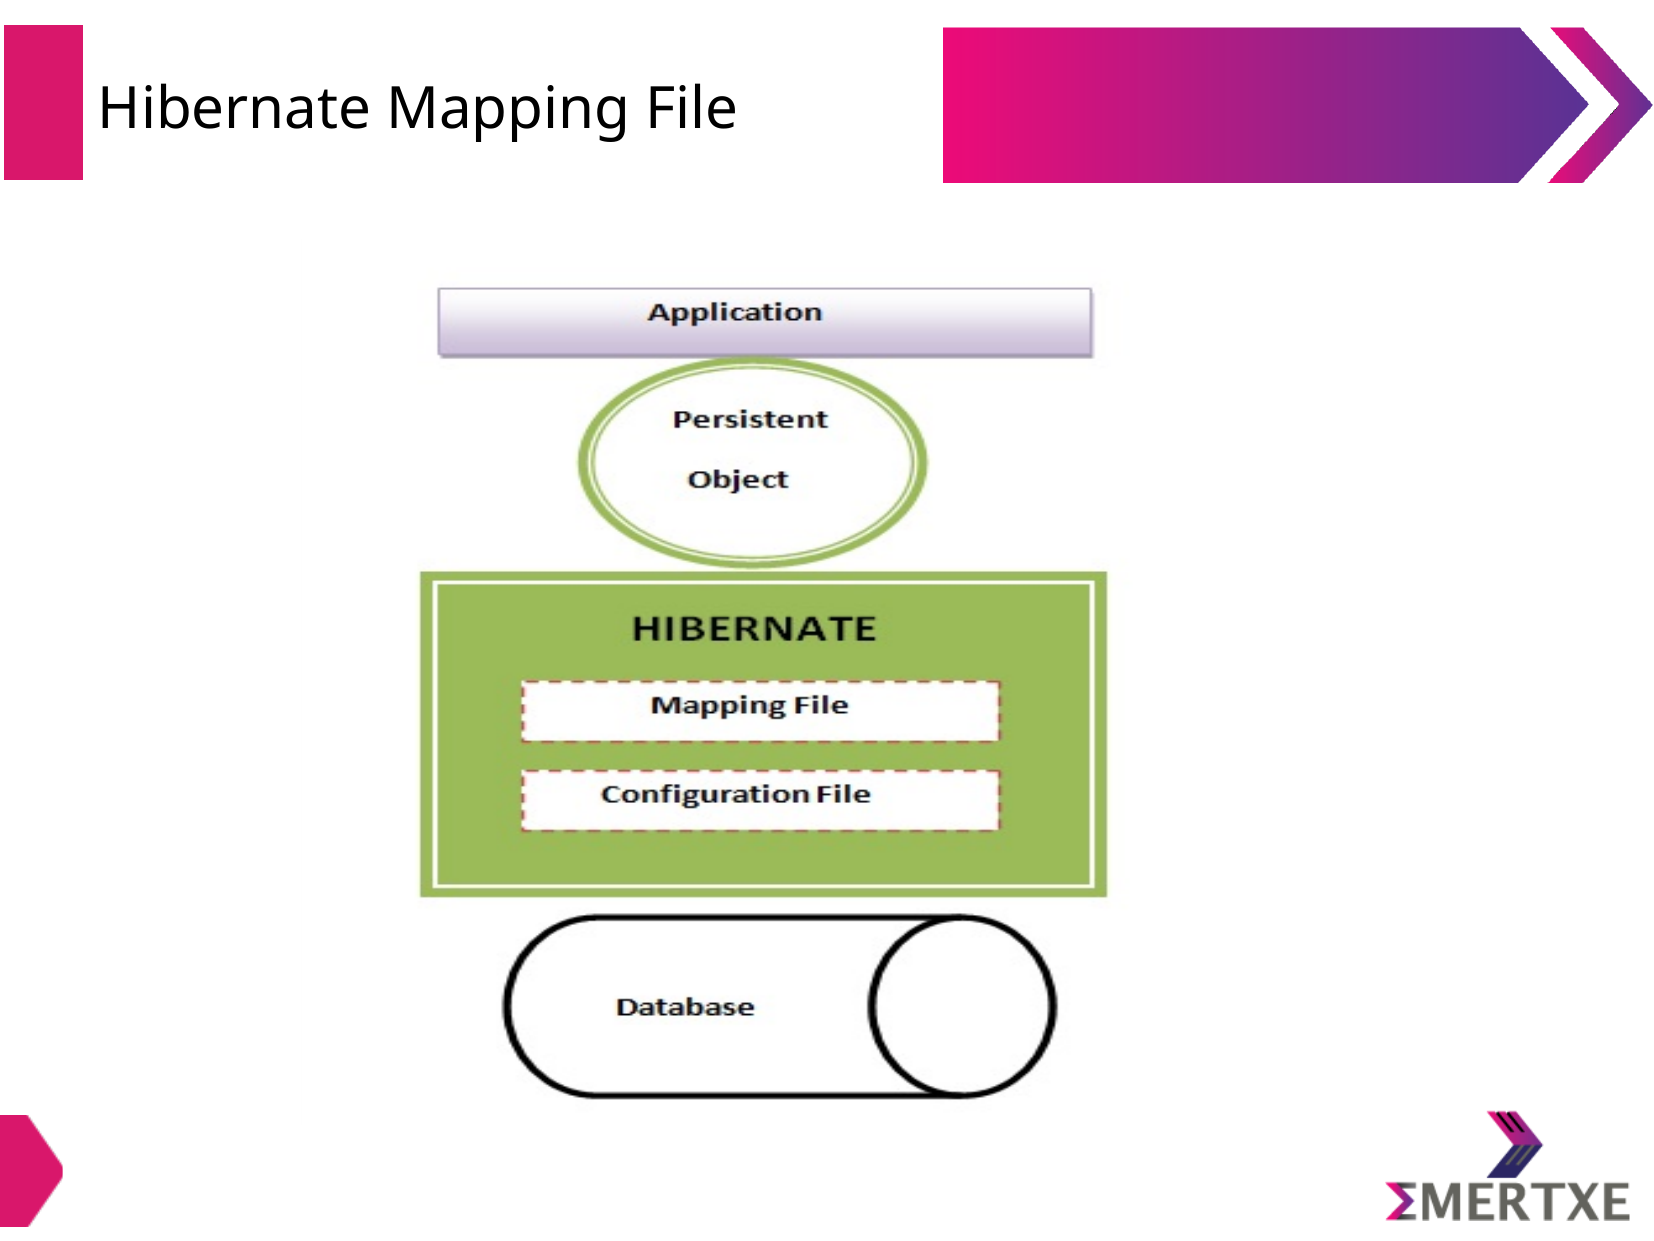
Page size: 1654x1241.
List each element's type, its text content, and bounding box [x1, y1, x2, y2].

picture [1571, 27, 1653, 183]
title Hibernate Mapping File [82, 2, 1571, 210]
picture [1385, 1107, 1631, 1221]
picture [300, 239, 1246, 1126]
